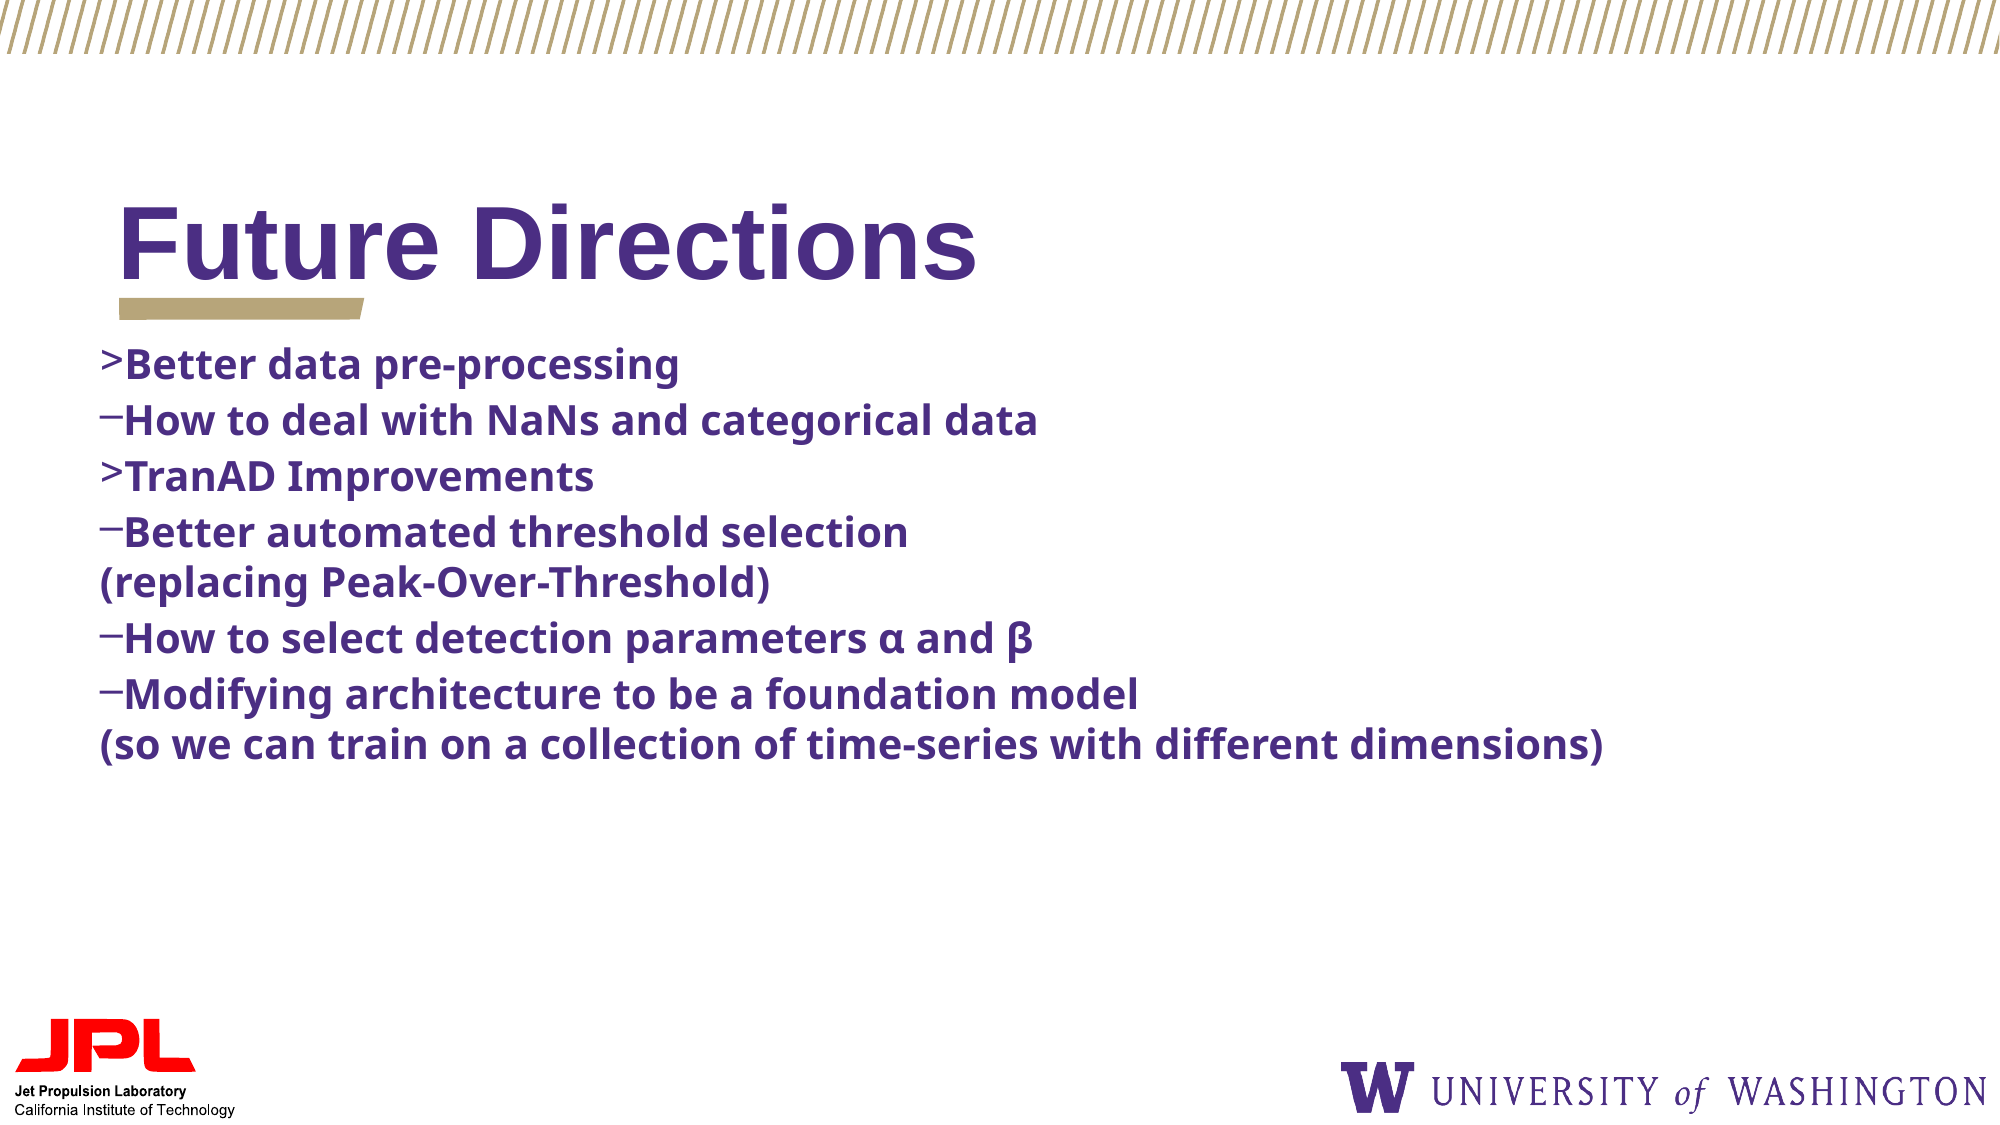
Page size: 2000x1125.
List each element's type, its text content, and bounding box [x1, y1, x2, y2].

list Better data pre-processing How to deal with NaNs and categorical data TranAD Improvements Better automated threshold selection (replacing Peak-Over-Threshold) How to select detection parameters α and β Modifying architecture to be a foundation model (so we can train on a collection of time-series with different dimensions) [99, 337, 1900, 976]
title Future Directions [117, 112, 1918, 300]
